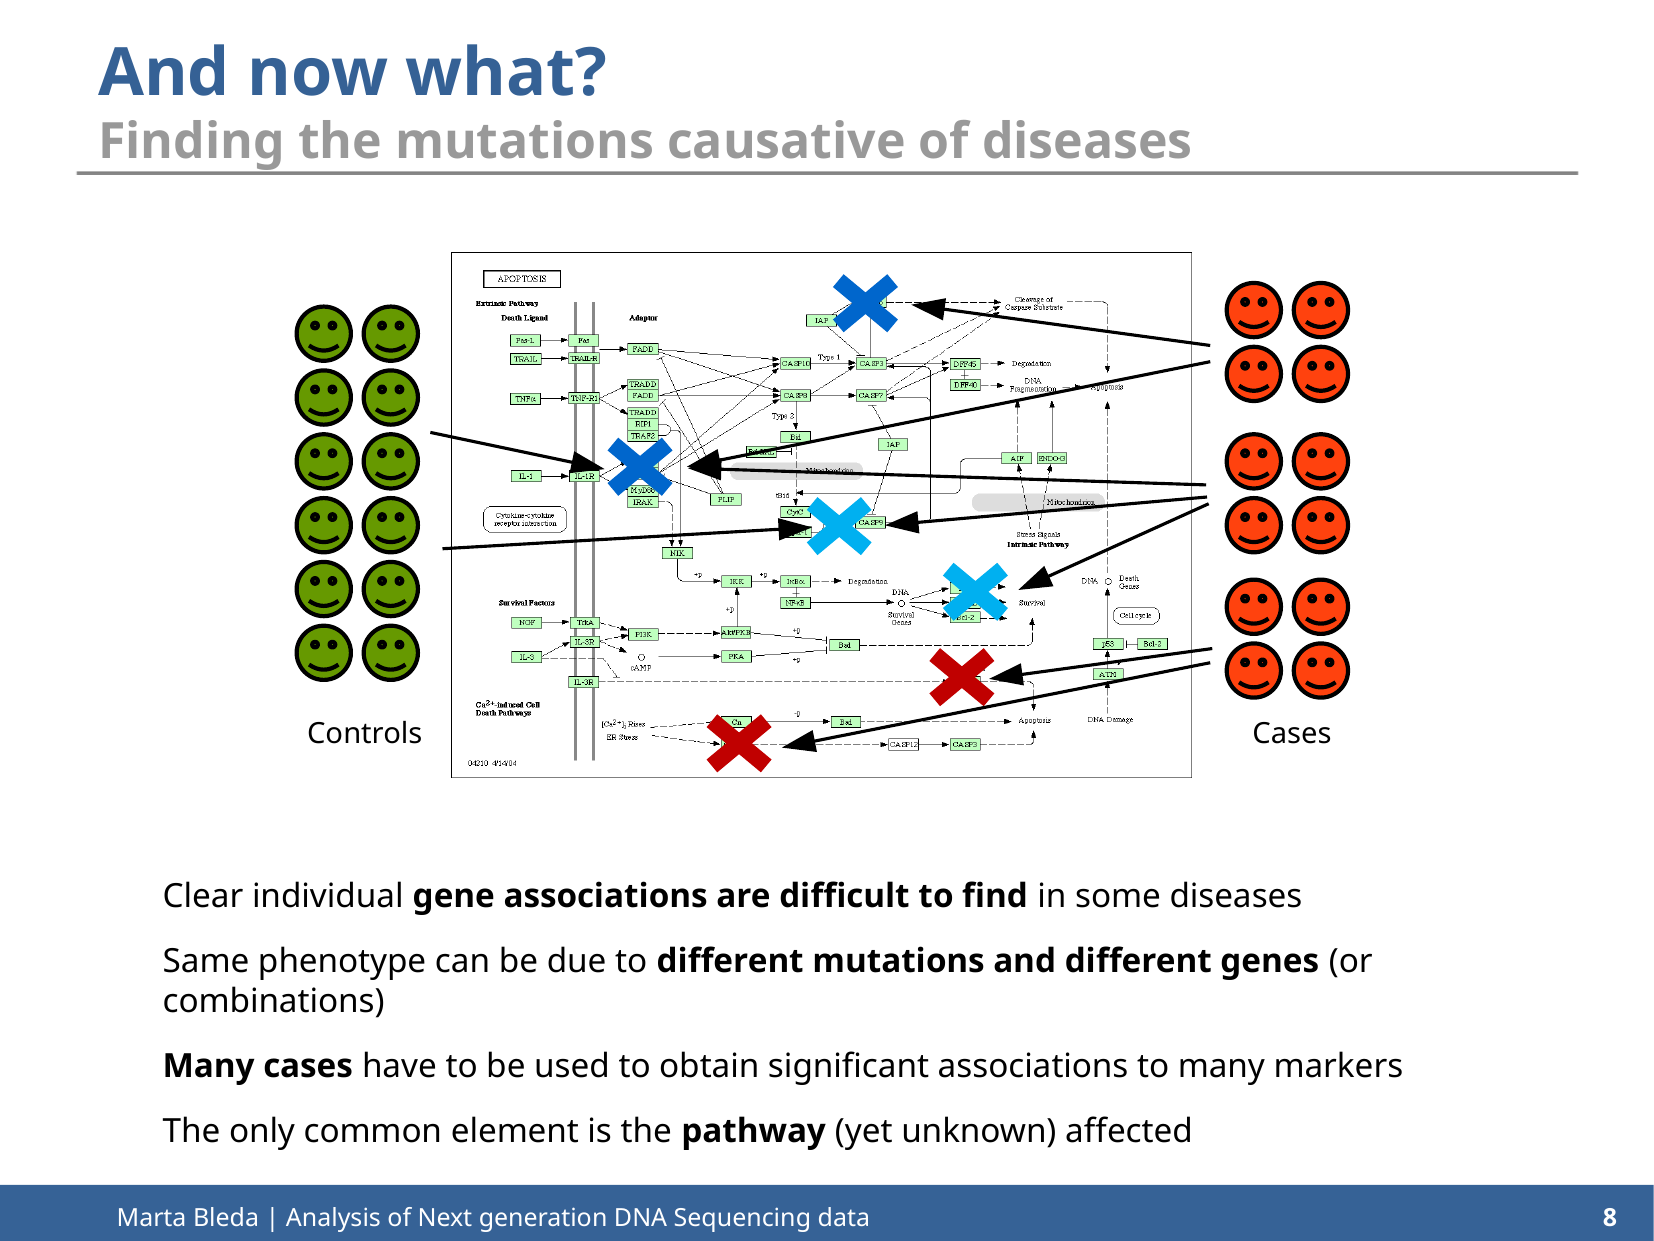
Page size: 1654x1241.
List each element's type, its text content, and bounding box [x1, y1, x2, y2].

text_box [296, 561, 351, 617]
text_box [1226, 282, 1281, 338]
text_box [296, 625, 351, 680]
text_box [1226, 346, 1281, 402]
text_box [1226, 434, 1281, 489]
text_box [1293, 282, 1349, 338]
text_box [1226, 498, 1281, 553]
text_box [1293, 579, 1349, 634]
text_box [363, 561, 418, 617]
text_box [296, 434, 351, 489]
text_box [363, 306, 418, 361]
text_box [296, 306, 351, 361]
picture [722, 368, 1192, 482]
text_box [363, 370, 418, 425]
text_box [363, 434, 418, 489]
text_box [363, 498, 418, 553]
text_box Clear individual gene associations are difficult to find in some diseases Same phenotype can be due to different mutations and different genes (or combinations) Many cases have to be used to obtain significant associations to many markers The only common element is the pathway (yet unknown) affected [147, 866, 1563, 1157]
text_box [1293, 434, 1349, 489]
picture [74, 170, 1580, 175]
text_box [296, 498, 351, 553]
title And now what? Finding the mutations causative of diseases [82, 49, 1571, 148]
text_box [296, 370, 351, 425]
text_box [1293, 498, 1349, 553]
text_box [1226, 579, 1281, 634]
text_box [1293, 643, 1349, 698]
text_box Cases [1216, 706, 1367, 758]
text_box Controls [291, 706, 442, 758]
picture [451, 252, 1192, 778]
text_box [363, 625, 418, 680]
text_box [1293, 346, 1349, 402]
text_box [1226, 643, 1281, 698]
